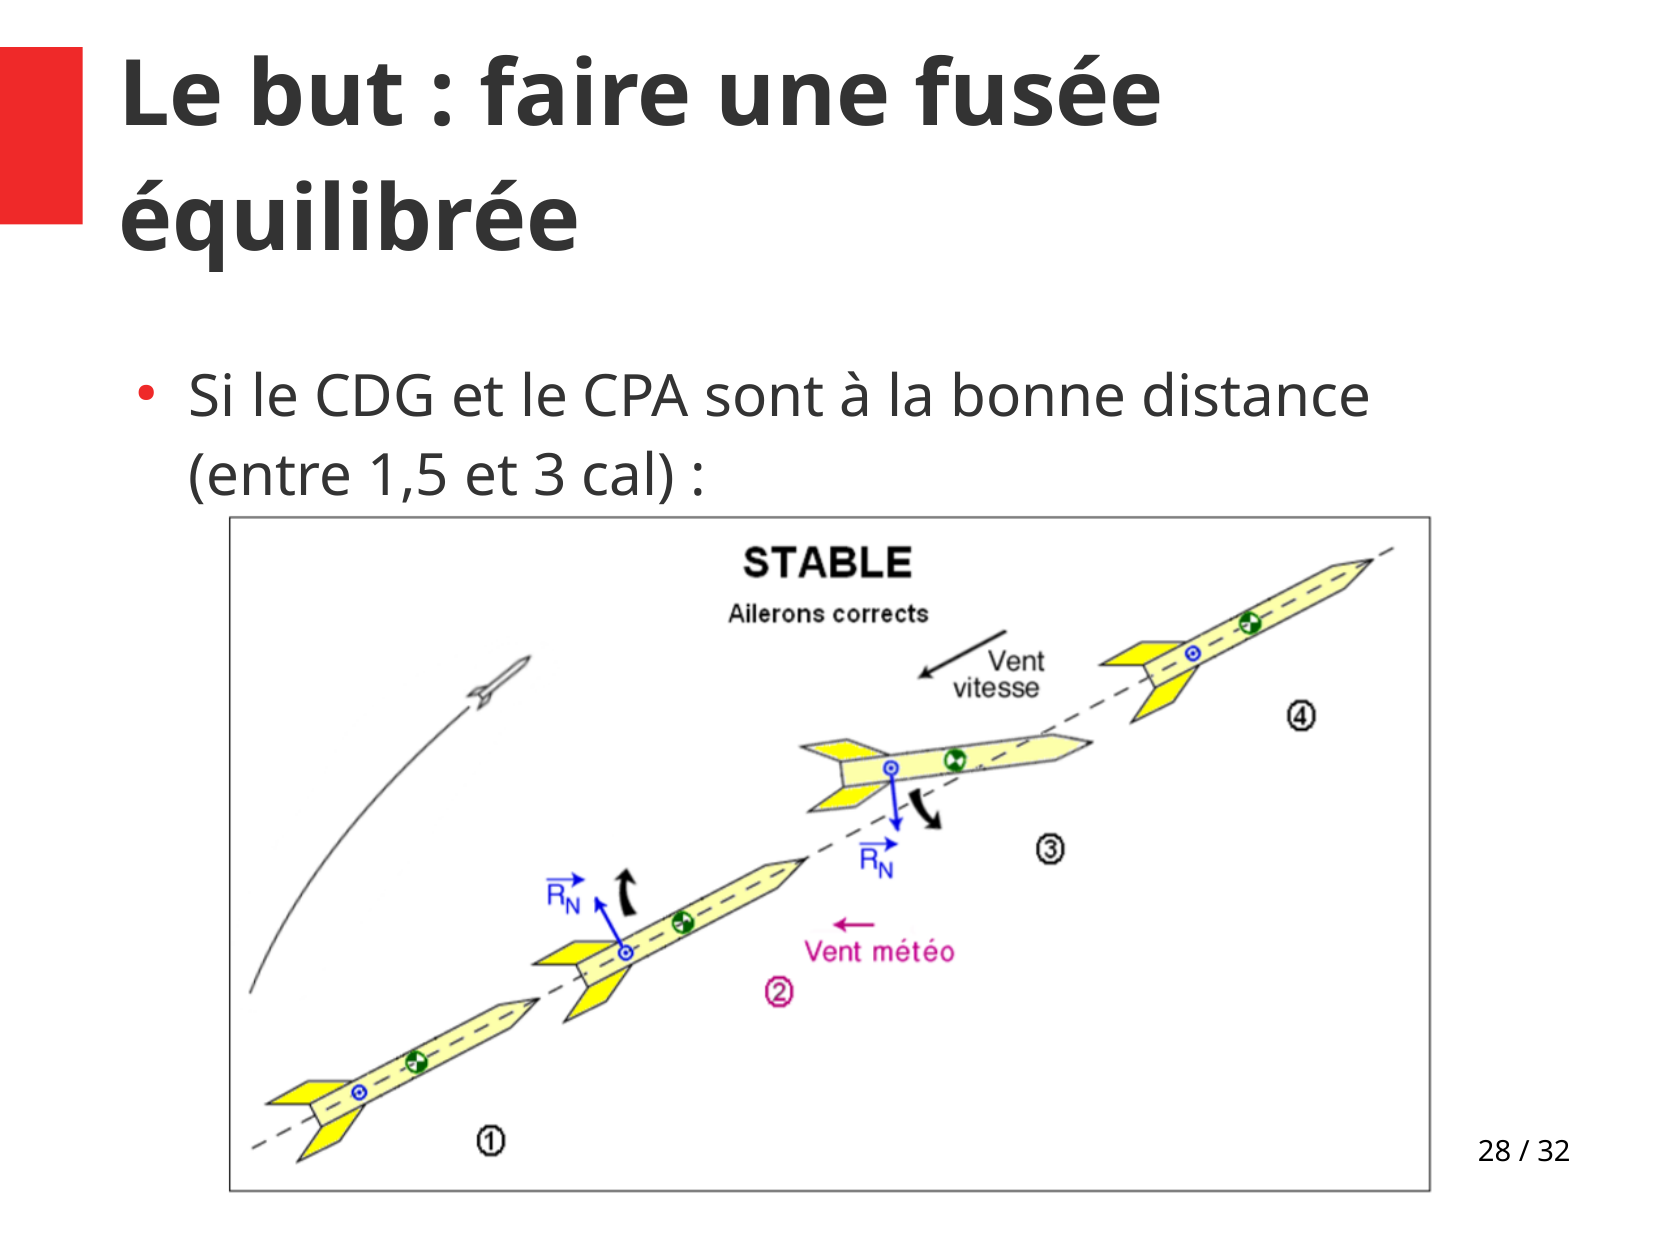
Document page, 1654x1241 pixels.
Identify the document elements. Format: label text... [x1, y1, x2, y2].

picture [224, 511, 1438, 1199]
list Si le CDG et le CPA sont à la bonne distance (entre 1,5 et 3 cal) : [118, 354, 1536, 1074]
title Le but : faire une fusée équilibrée [118, 27, 1571, 278]
